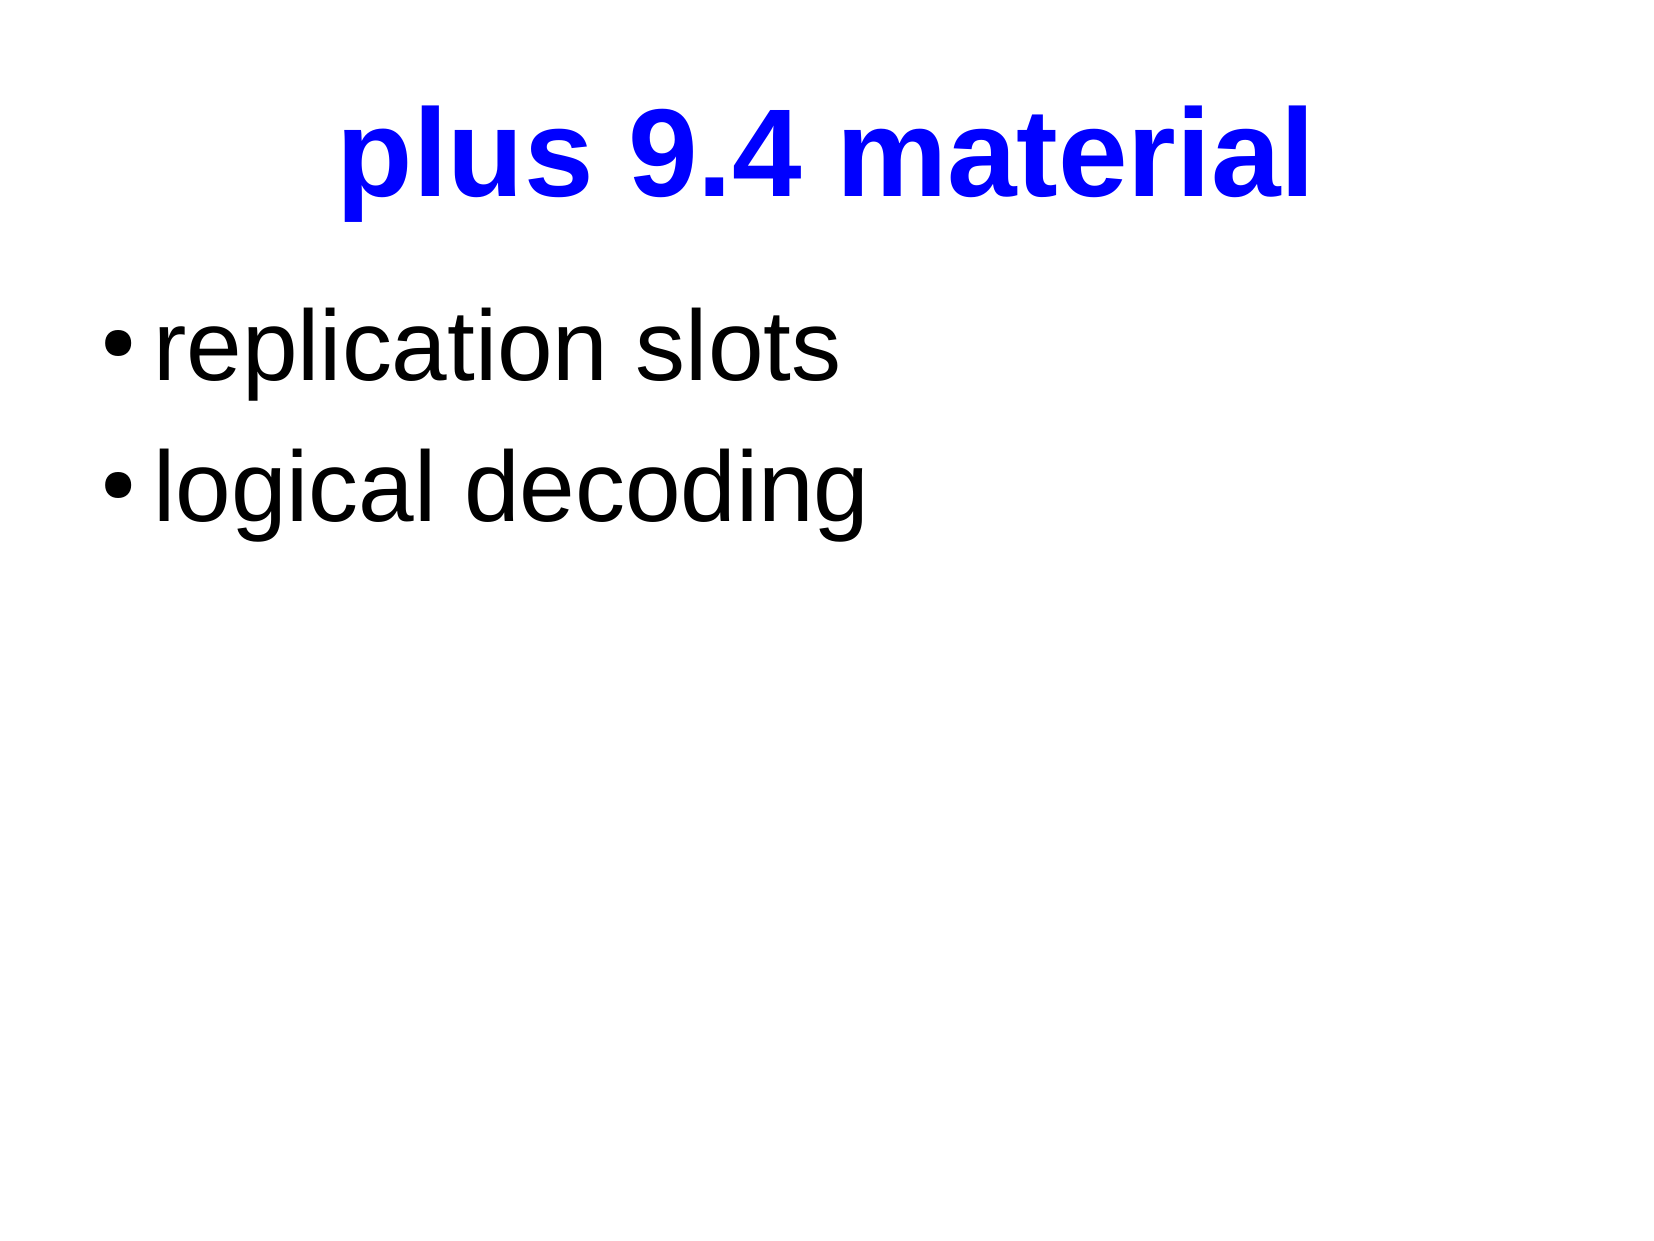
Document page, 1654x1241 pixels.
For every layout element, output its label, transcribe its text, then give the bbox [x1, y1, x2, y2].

list replication slots logical decoding [82, 290, 1591, 1010]
title plus 9.4 material [82, 49, 1571, 257]
